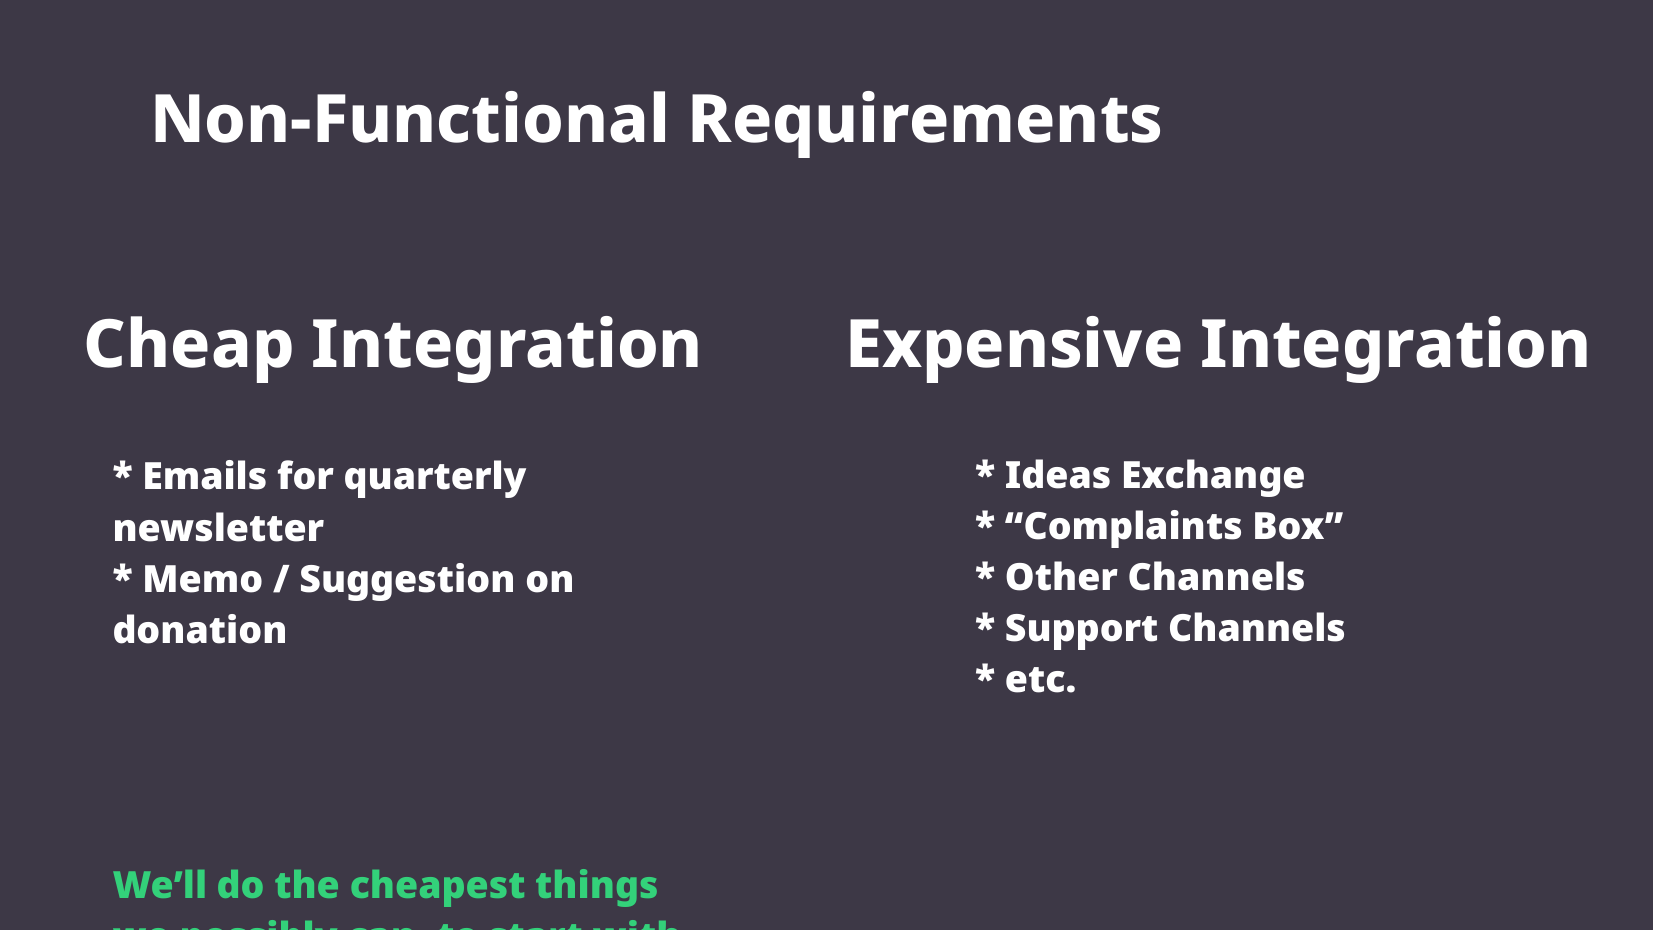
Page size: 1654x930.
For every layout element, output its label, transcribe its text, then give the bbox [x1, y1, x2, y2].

title Non-Functional Requirements [150, 0, 1426, 162]
title Cheap Integration [0, 225, 788, 387]
title Expensive Integration [825, 225, 1613, 387]
title * Ideas Exchange * “Complaints Box” * Other Channels * Support Channels * etc. [975, 448, 1388, 721]
title * Emails for quarterly newsletter * Memo / Suggestion on donation We’ll do the cheapest things we possibly can, to start with. [112, 449, 713, 826]
